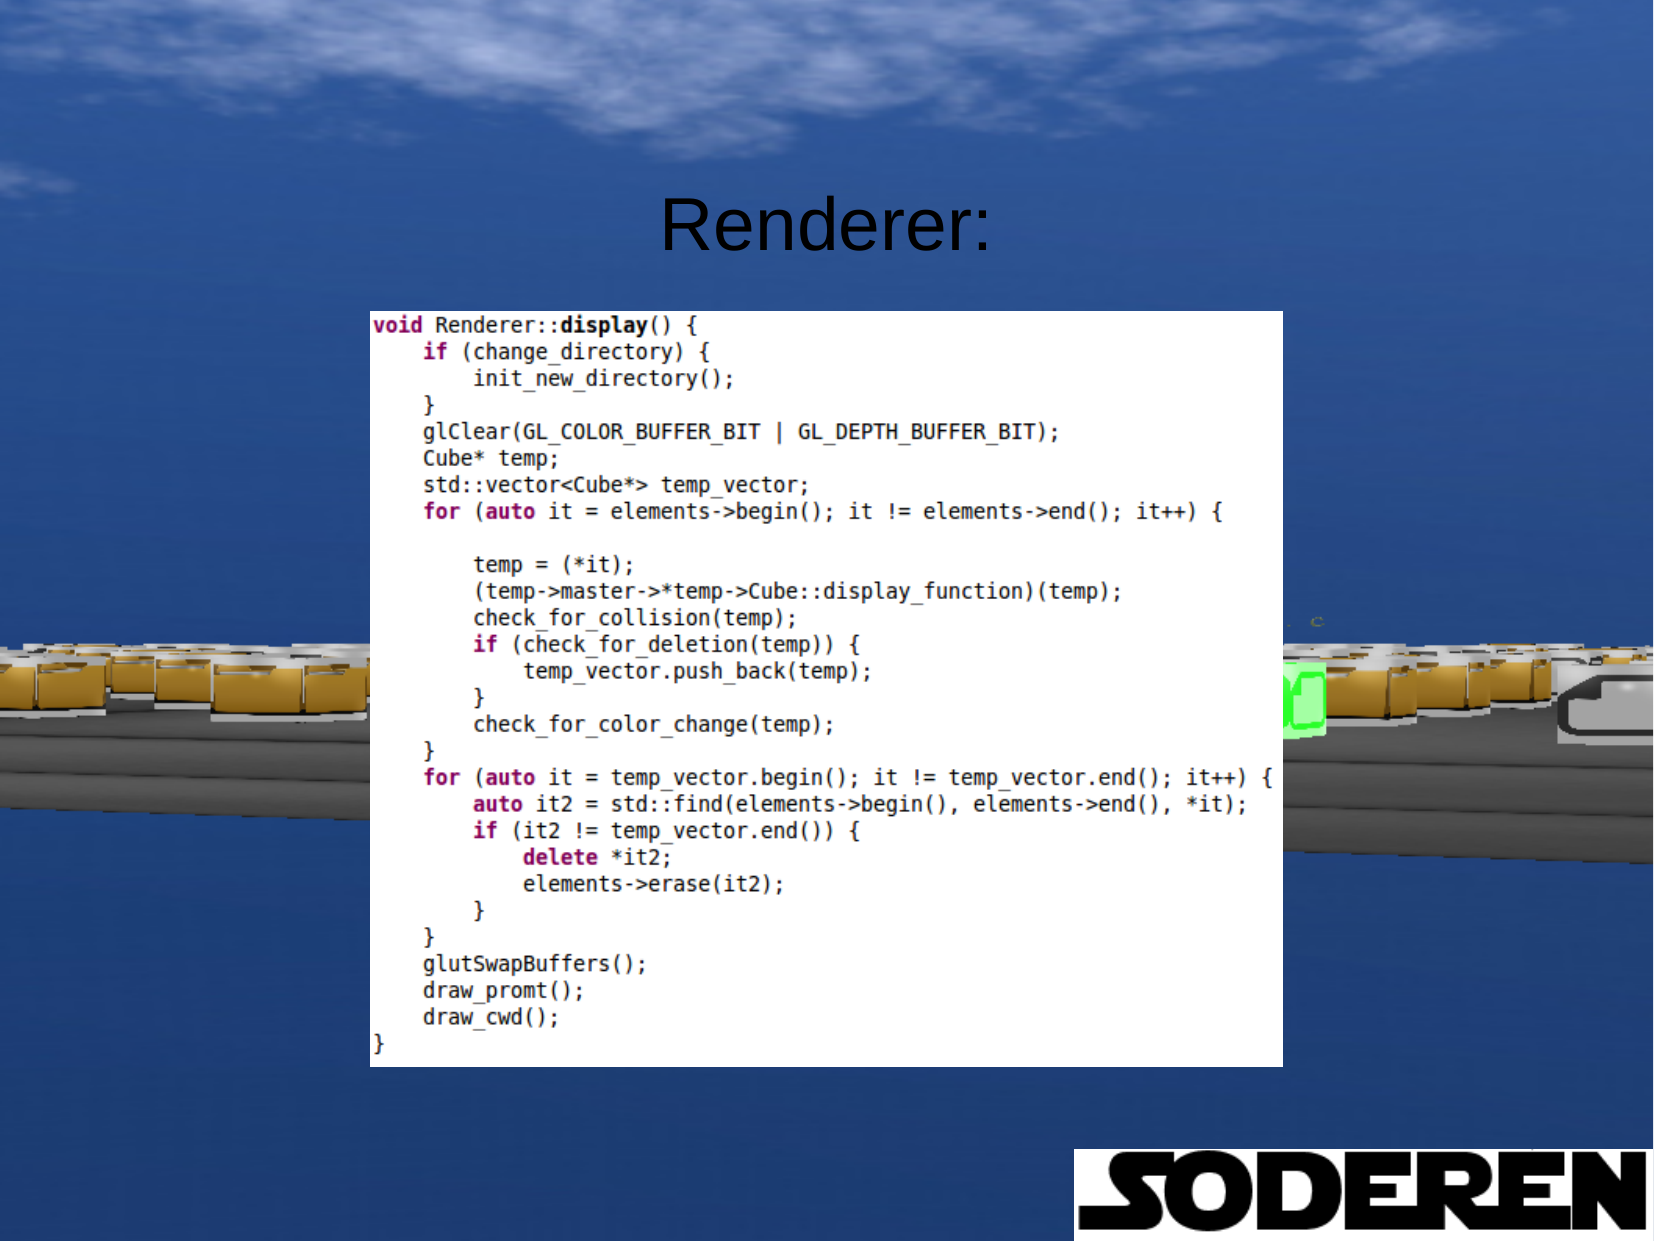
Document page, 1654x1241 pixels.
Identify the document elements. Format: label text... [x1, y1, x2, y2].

text_box Renderer: [644, 174, 1009, 274]
picture [0, 0, 1654, 1241]
